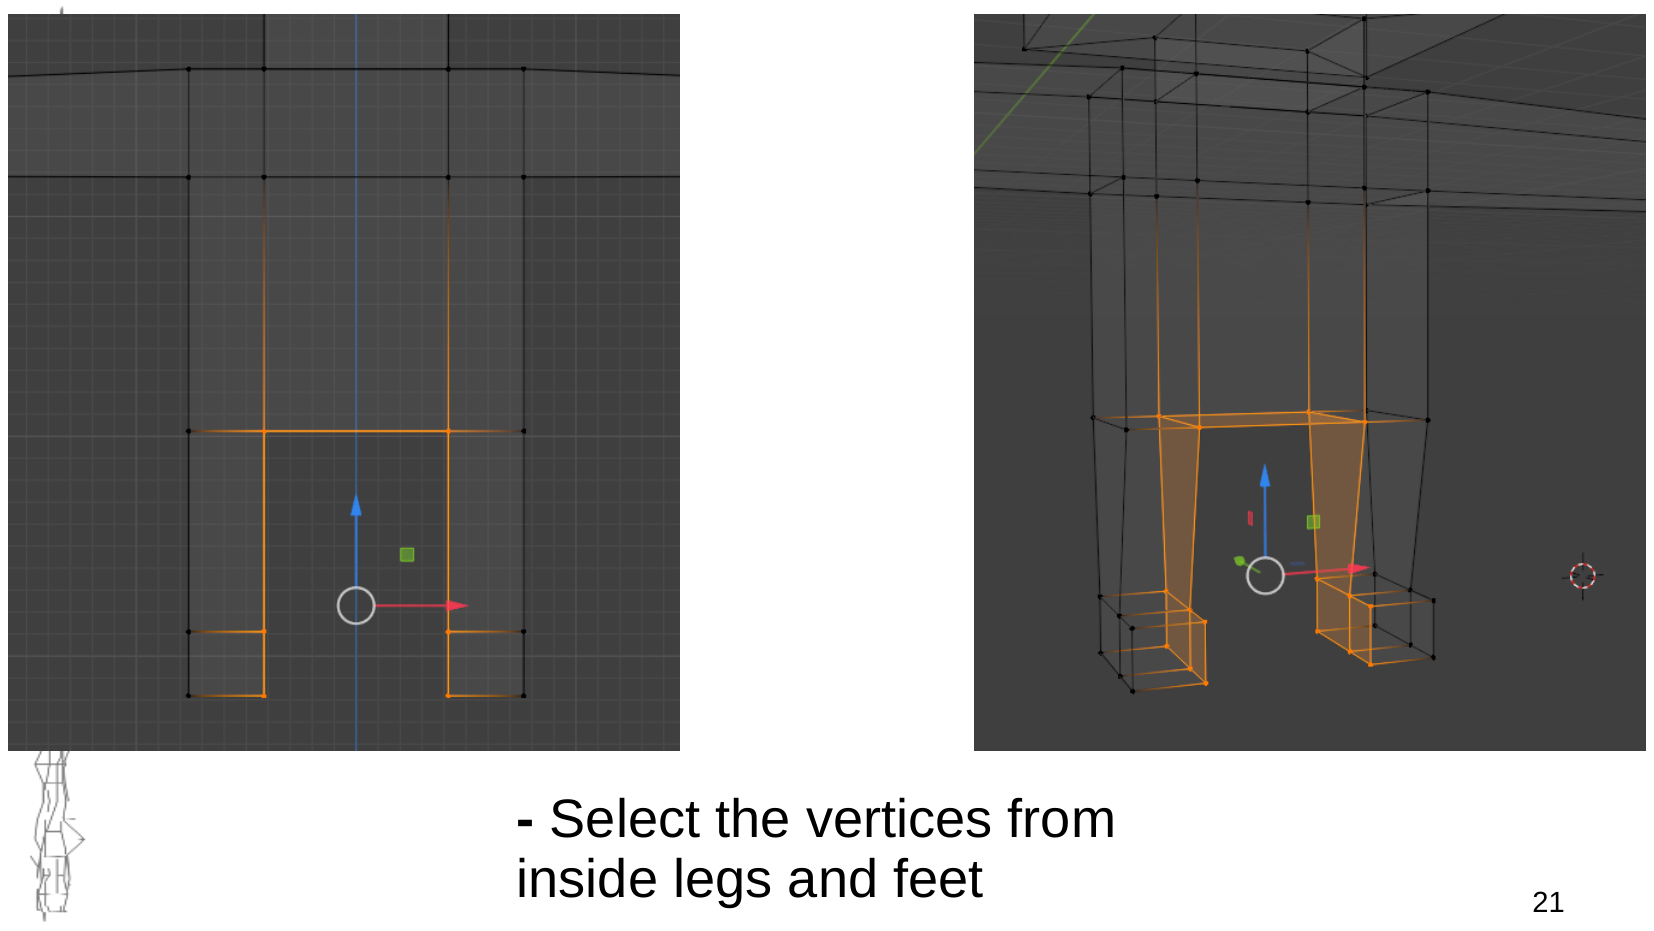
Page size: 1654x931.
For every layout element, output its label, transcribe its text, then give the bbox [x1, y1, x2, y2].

picture [974, 11, 1646, 751]
picture [8, 14, 680, 751]
text_box - Select the vertices from inside legs and feet [501, 781, 1182, 857]
